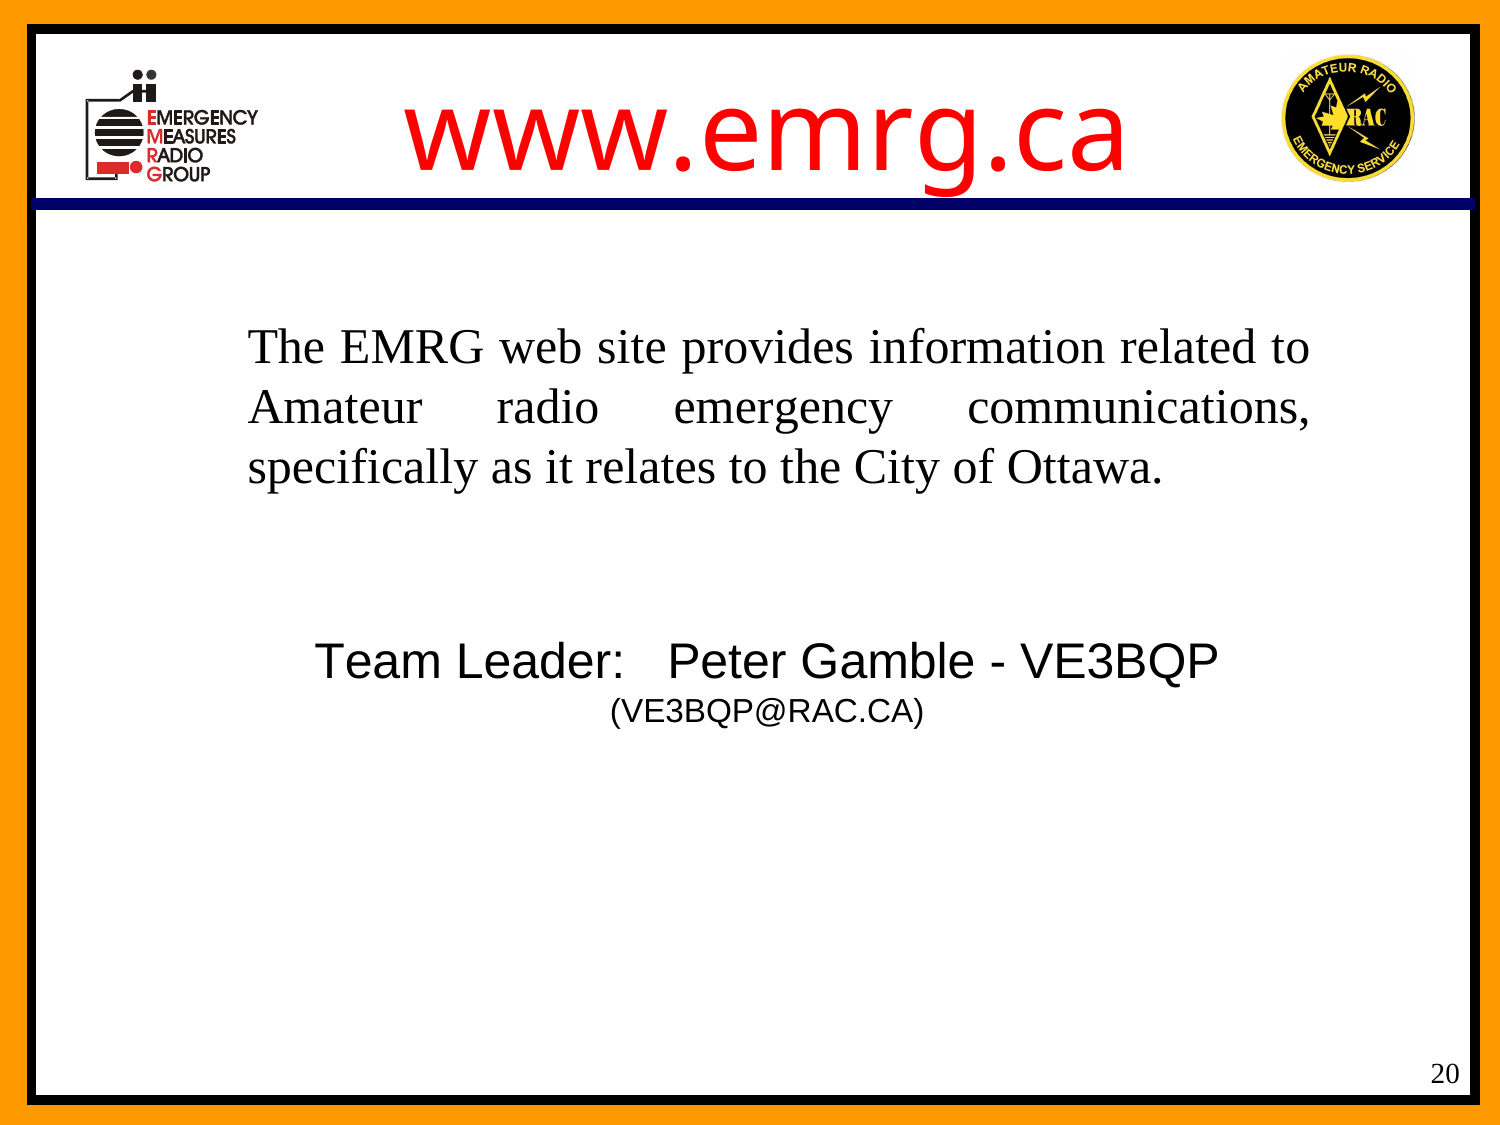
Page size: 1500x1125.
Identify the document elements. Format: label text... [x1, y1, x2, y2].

picture [1281, 54, 1415, 182]
text_box Team Leader: Peter Gamble - VE3BQP (VE3BQP@RAC.CA) [299, 621, 1236, 737]
text_box The EMRG web site provides information related to Amateur radio emergency communications, specifically as it relates to the City of Ottawa. [232, 306, 1327, 502]
text_box www.emrg.ca [389, 50, 1147, 201]
